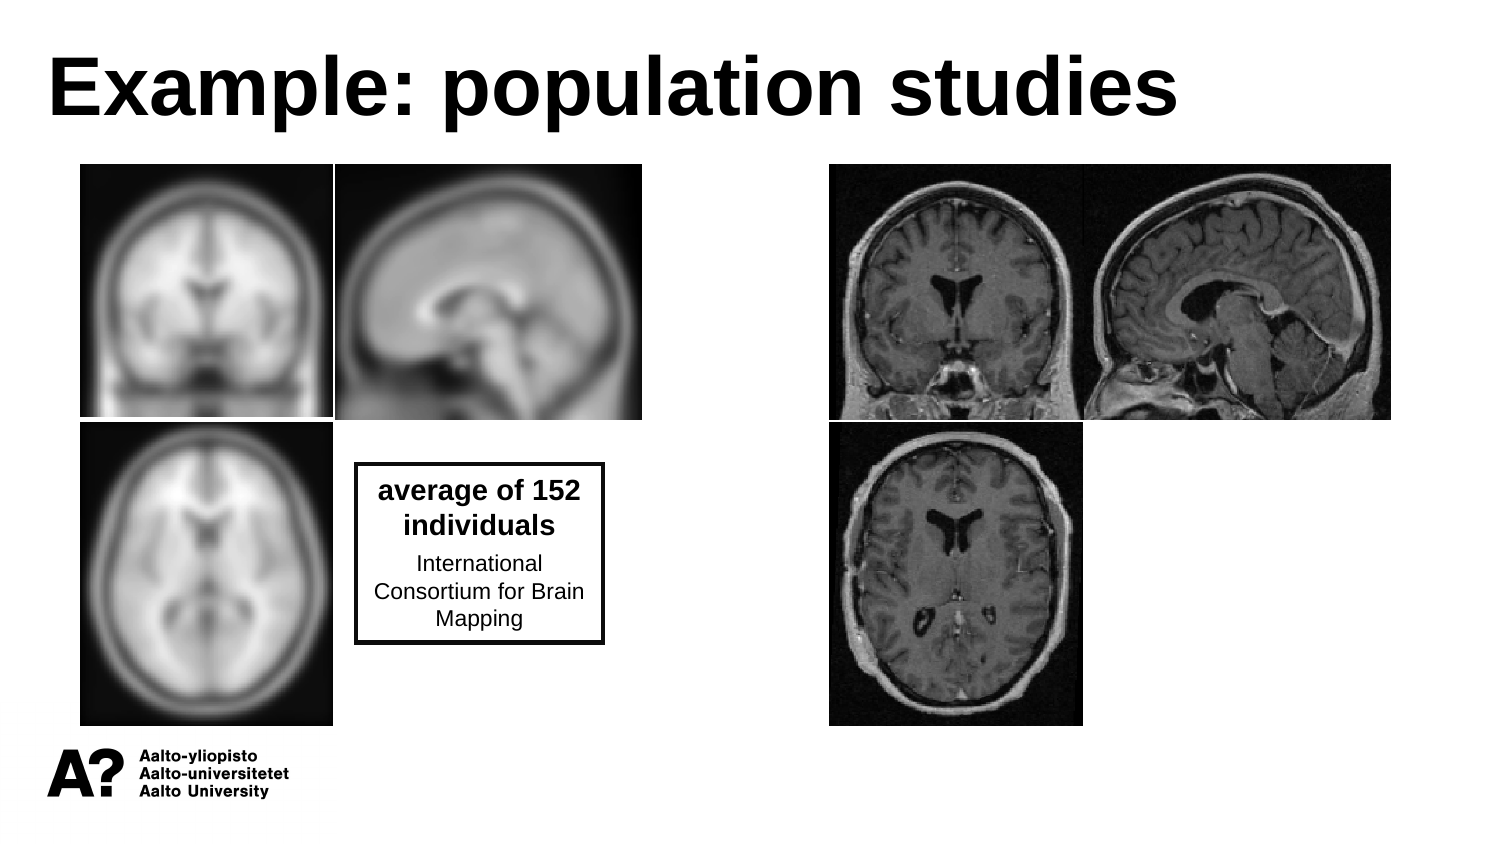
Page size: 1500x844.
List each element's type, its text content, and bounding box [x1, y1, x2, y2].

picture [80, 164, 333, 417]
picture [829, 164, 1391, 420]
text_box average of 152 individuals International Consortium for Brain Mapping [356, 463, 603, 643]
picture [0, 422, 337, 844]
list Example: population studies [47, 32, 1442, 197]
picture [829, 422, 1083, 727]
picture [335, 164, 642, 420]
